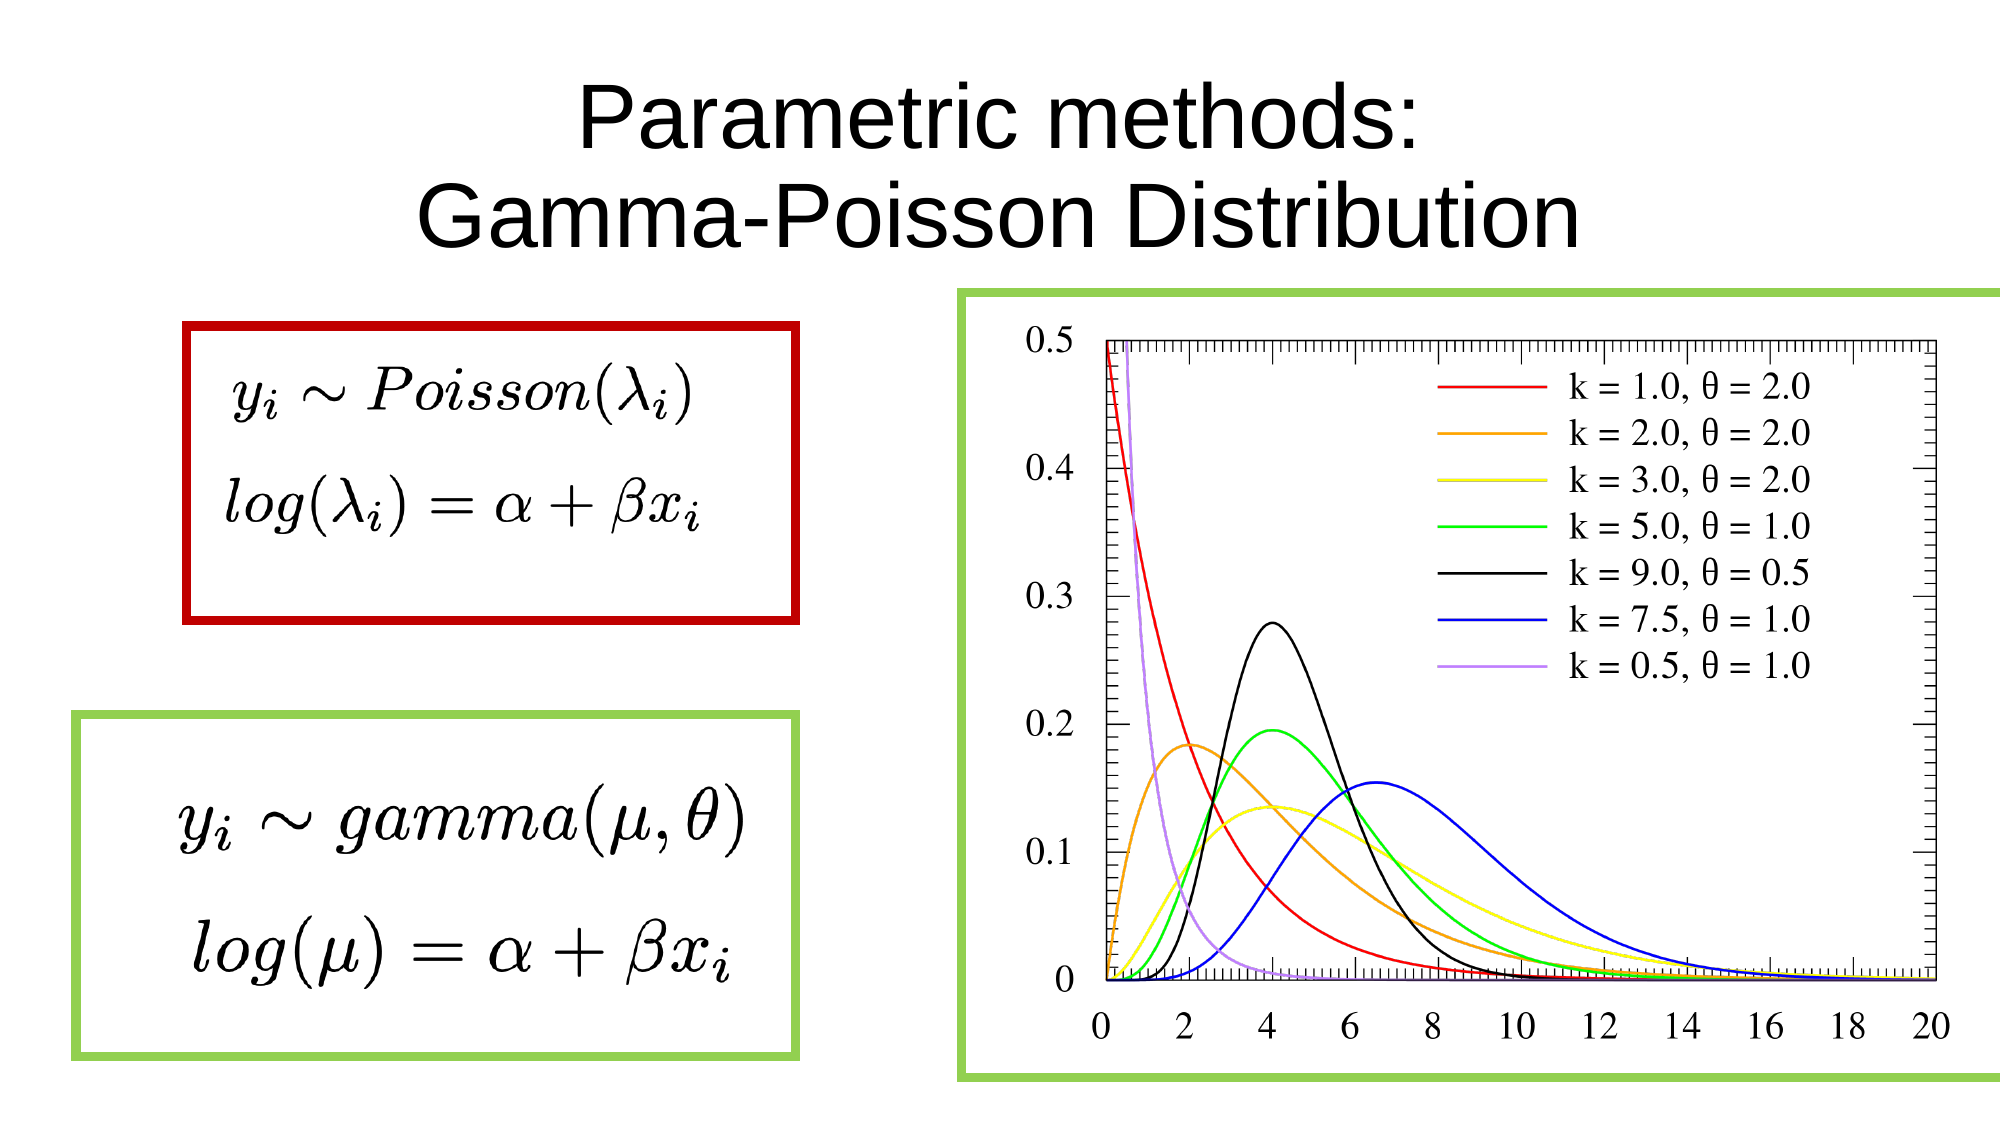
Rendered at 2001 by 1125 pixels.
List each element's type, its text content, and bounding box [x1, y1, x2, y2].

picture [190, 330, 791, 616]
picture [80, 719, 791, 1052]
picture [966, 297, 2000, 1073]
title Parametric methods: Gamma-Poisson Distribution [137, 59, 1863, 278]
